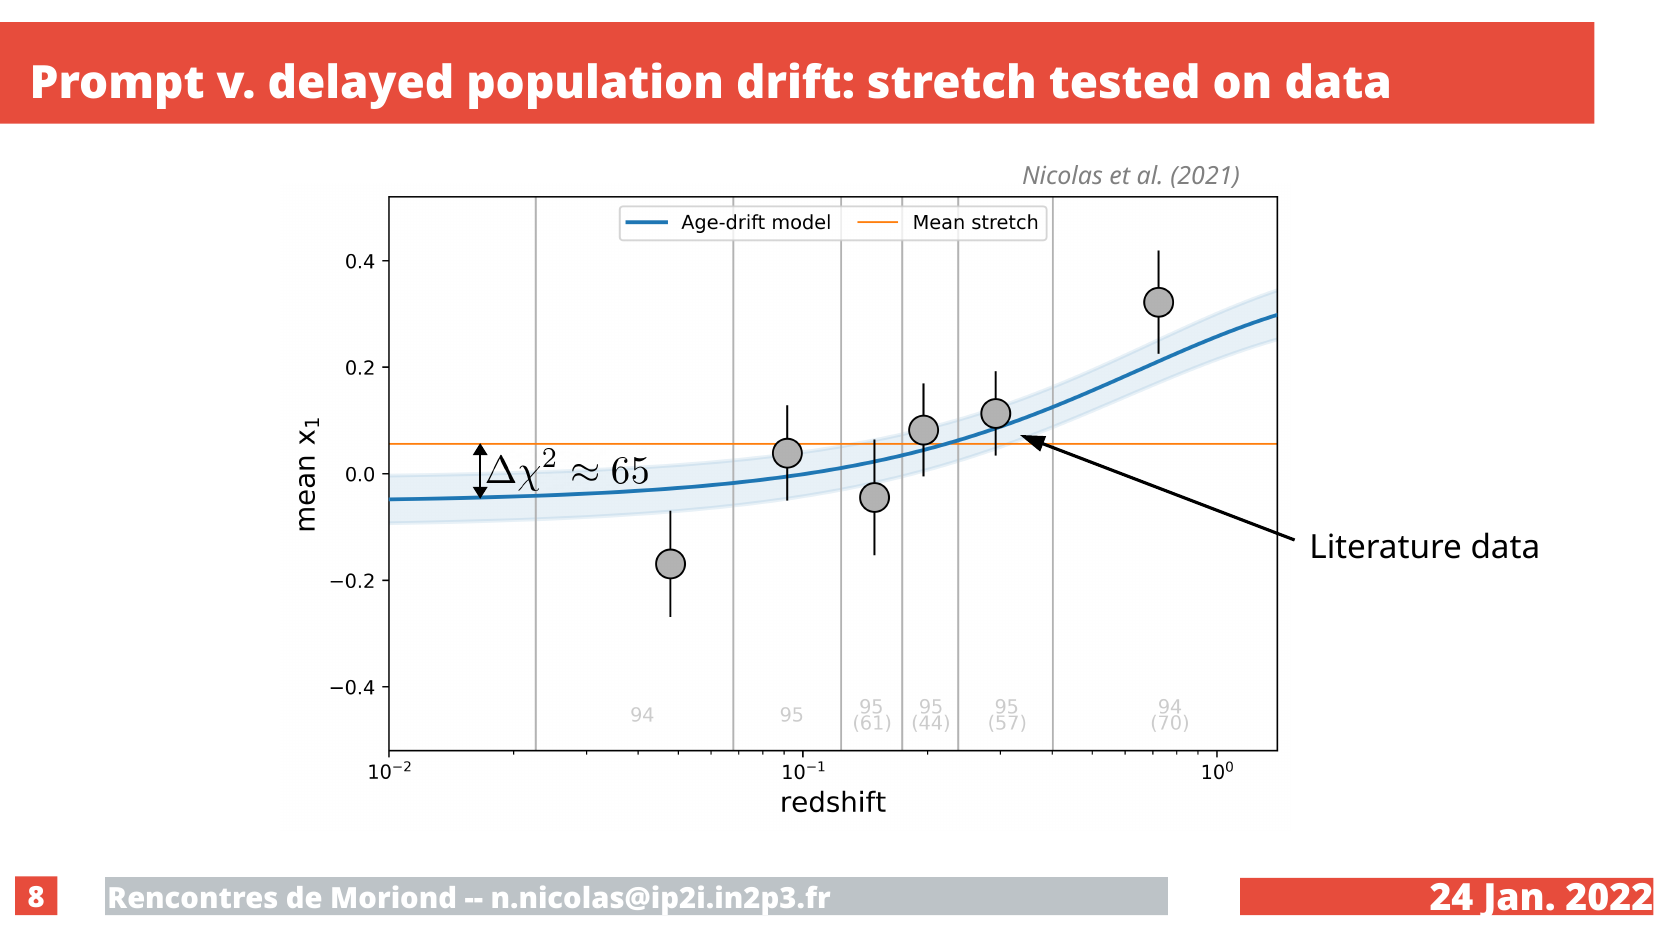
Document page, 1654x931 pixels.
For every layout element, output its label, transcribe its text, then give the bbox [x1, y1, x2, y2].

title Prompt v. delayed population drift: stretch tested on data [29, 45, 1565, 113]
text_box Literature data [1294, 515, 1591, 570]
picture [280, 183, 1291, 831]
text_box Nicolas et al. (2021) [1007, 150, 1291, 195]
